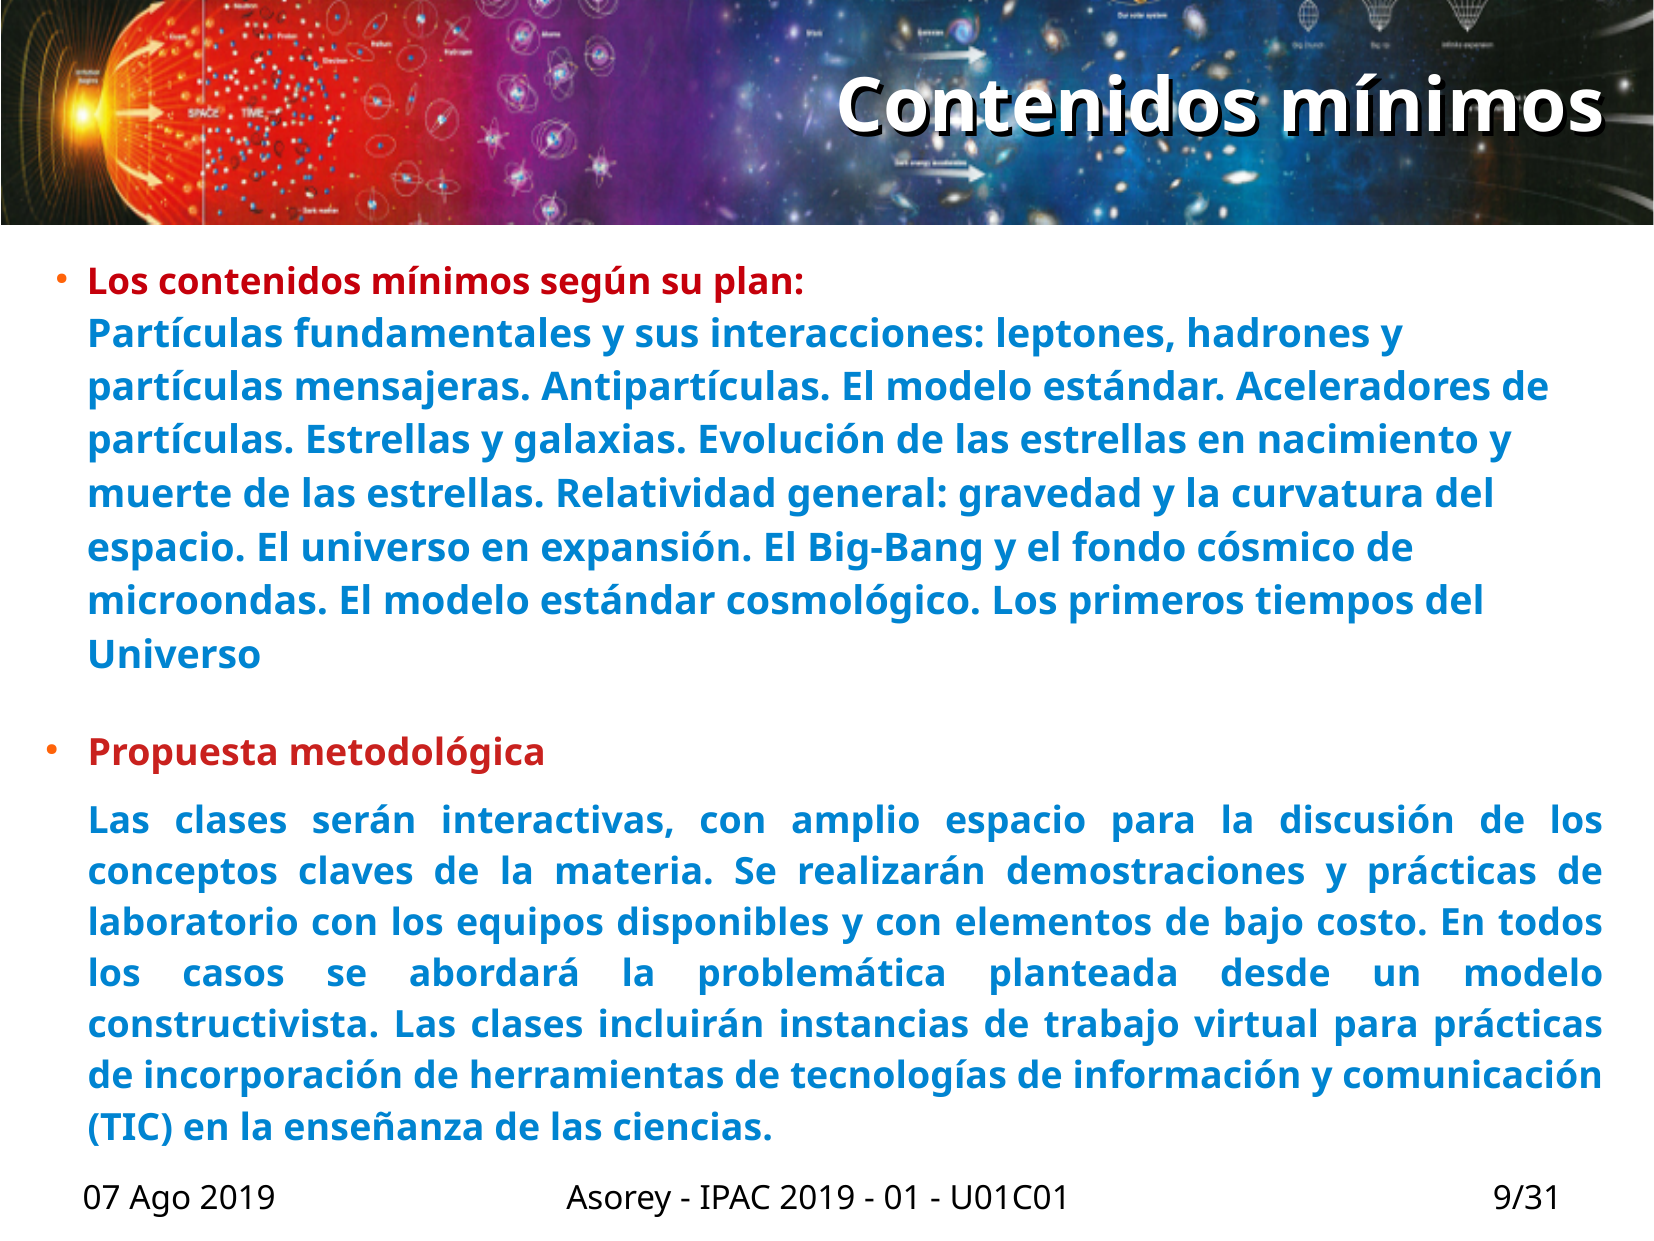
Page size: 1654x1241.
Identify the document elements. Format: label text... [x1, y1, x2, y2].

list Los contenidos mínimos según su plan: Partículas fundamentales y sus interacciones: leptones, hadrones y partículas mensajeras. Antipartículas. El modelo estándar. Aceleradores de partículas. Estrellas y galaxias. Evolución de las estrellas en nacimiento y muerte de las estrellas. Relatividad general: gravedad y la curvatura del espacio. El universo en expansión. El Big-Bang y el fondo cósmico de microondas. El modelo estándar cosmológico. Los primeros tiempos del Universo [45, 255, 1606, 685]
list Propuesta metodológica Las clases serán interactivas, con amplio espacio para la discusión de los conceptos claves de la materia. Se realizarán demostraciones y prácticas de laboratorio con los equipos disponibles y con elementos de bajo costo. En todos los casos se abordará la problemática planteada desde un modelo constructivista. Las clases incluirán instancias de trabajo virtual para prácticas de incorporación de herramientas de tecnologías de información y comunicación (TIC) en la enseñanza de las ciencias. [45, 725, 1606, 1155]
picture [1, 0, 1654, 225]
title Contenidos mínimos [45, 15, 1606, 191]
